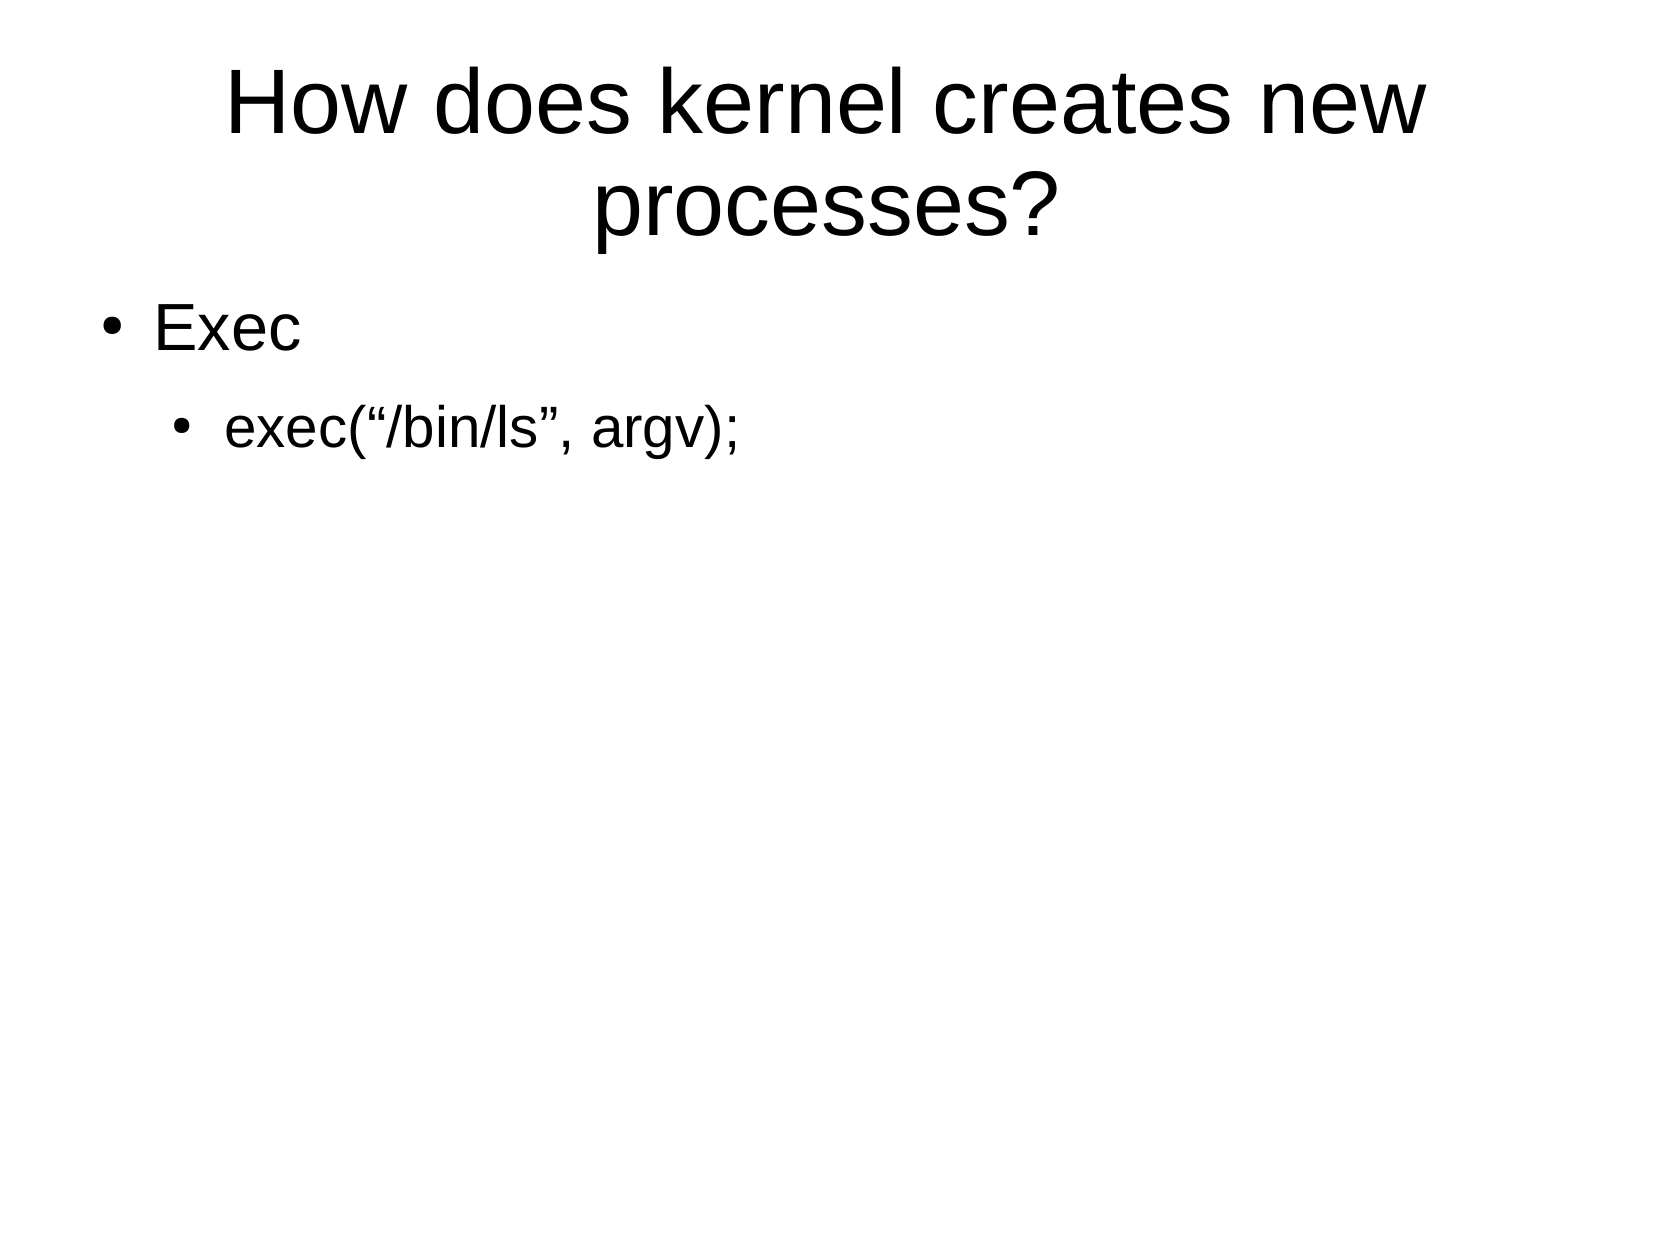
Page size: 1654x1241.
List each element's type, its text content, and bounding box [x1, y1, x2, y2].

list Exec exec(“/bin/ls”, argv); [82, 290, 1571, 1010]
title How does kernel creates new processes? [82, 49, 1571, 257]
